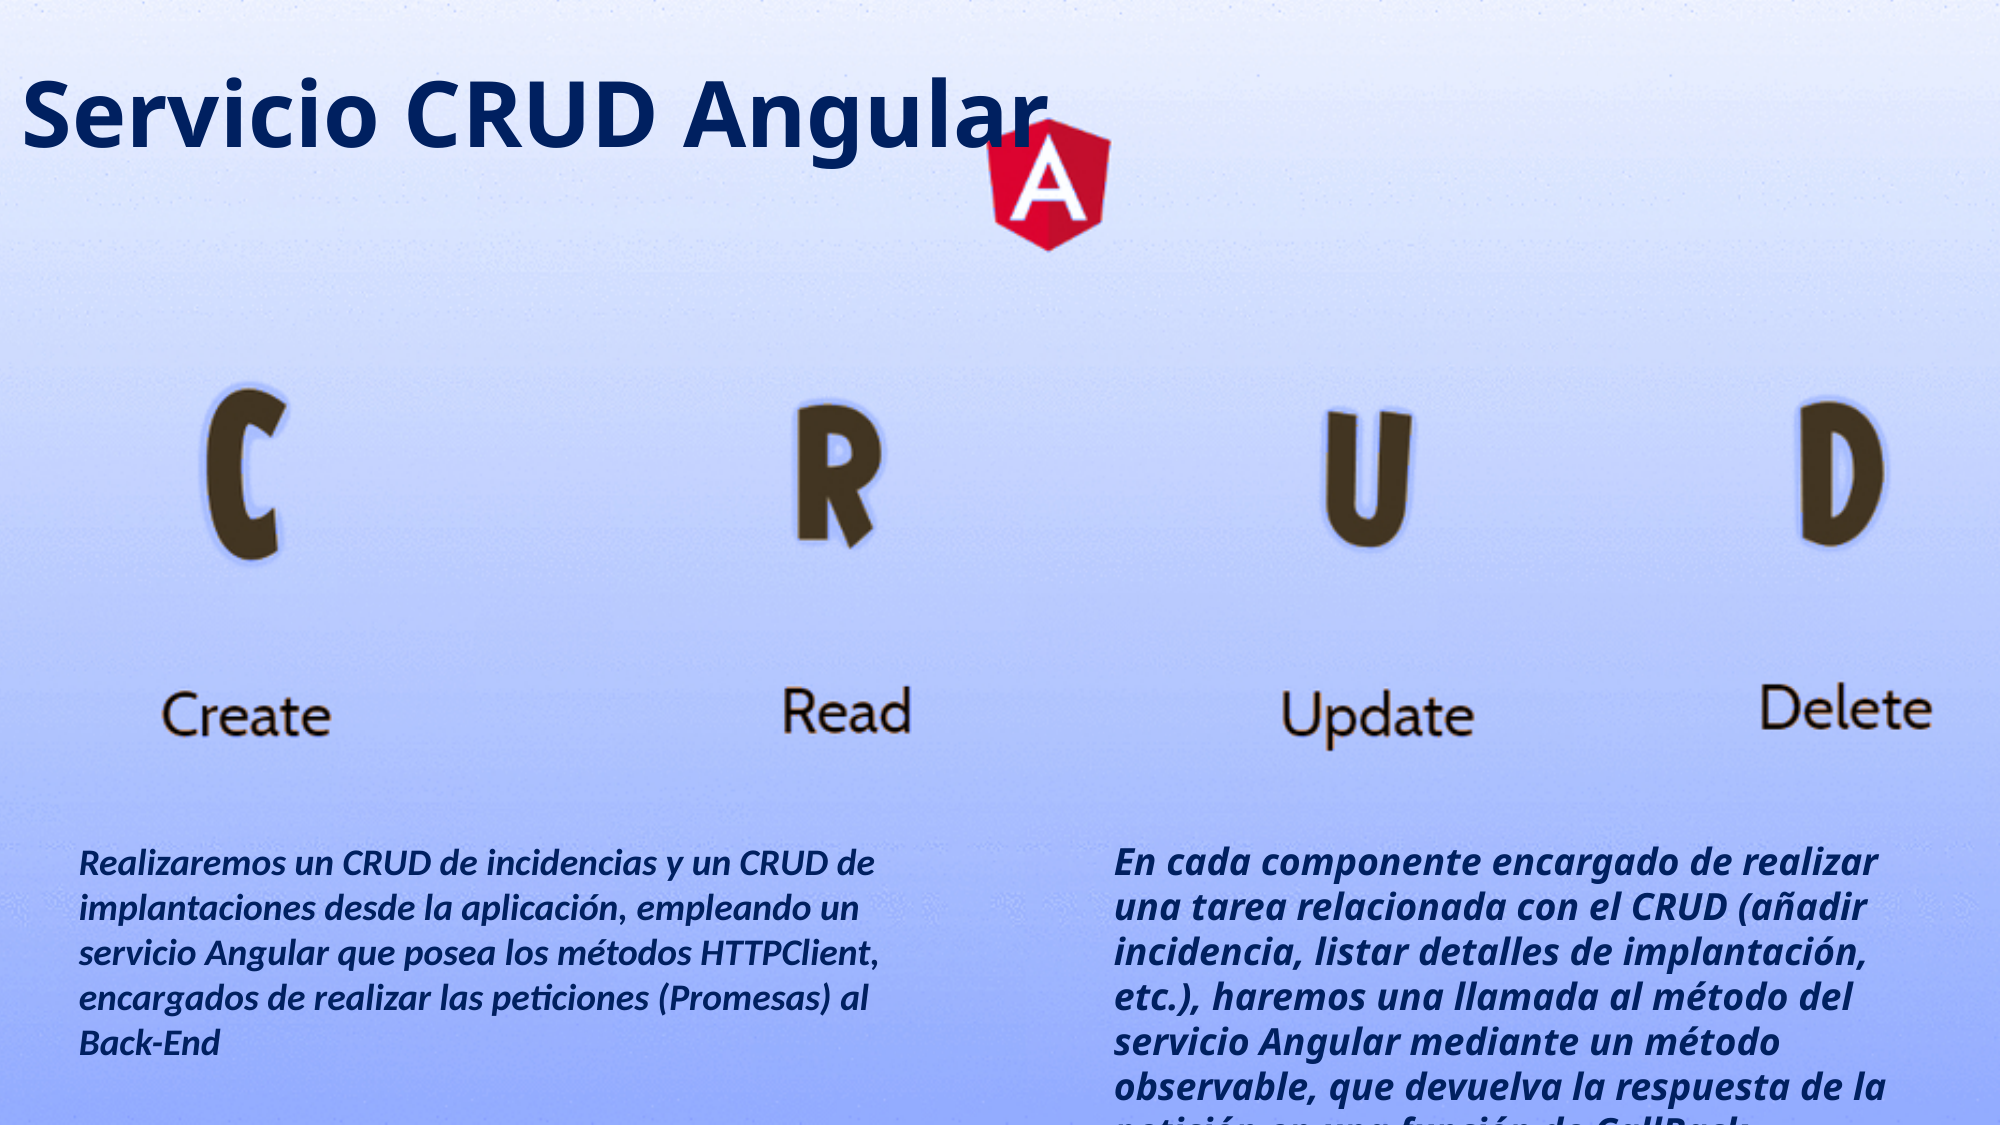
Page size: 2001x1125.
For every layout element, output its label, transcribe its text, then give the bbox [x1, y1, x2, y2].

text_box Realizaremos un CRUD de incidencias y un CRUD de implantaciones desde la aplicación, empleando un servicio Angular que posea los métodos HTTPClient, encargados de realizar las peticiones (Promesas) al Back-End [78, 837, 910, 1066]
text_box Servicio CRUD Angular [21, 82, 1114, 150]
picture [0, 0, 2000, 1125]
text_box En cada componente encargado de realizar una tarea relacionada con el CRUD (añadir incidencia, listar detalles de implantación, etc.), haremos una llamada al método del servicio Angular mediante un método observable, que devuelva la respuesta de la petición en una función de CallBack [1113, 837, 1945, 1111]
